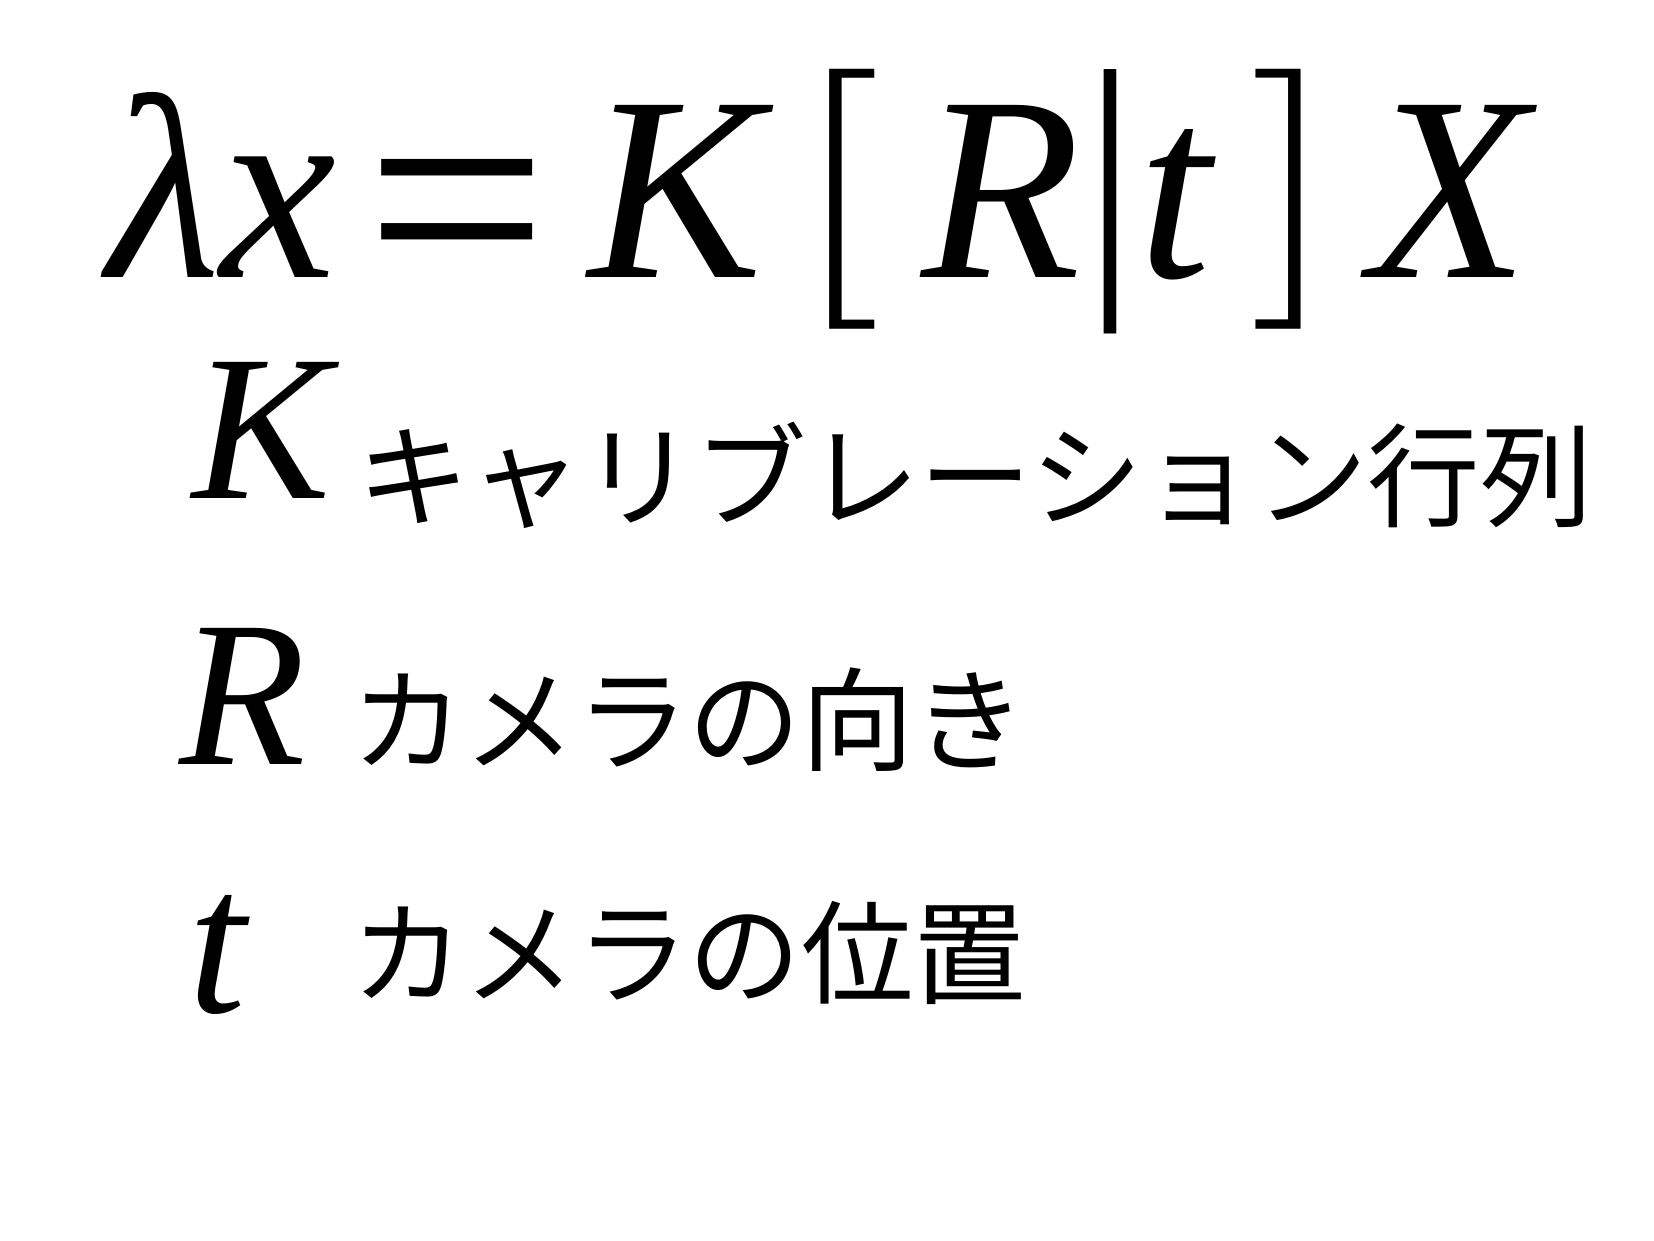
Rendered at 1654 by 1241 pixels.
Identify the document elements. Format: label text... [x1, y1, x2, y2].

text_box キャリブレーション行列 [342, 295, 1619, 645]
chart [159, 578, 316, 809]
chart [180, 826, 266, 1057]
text_box カメラの向き [336, 602, 1128, 825]
text_box カメラの位置 [336, 835, 1128, 1058]
chart [79, 43, 1583, 544]
